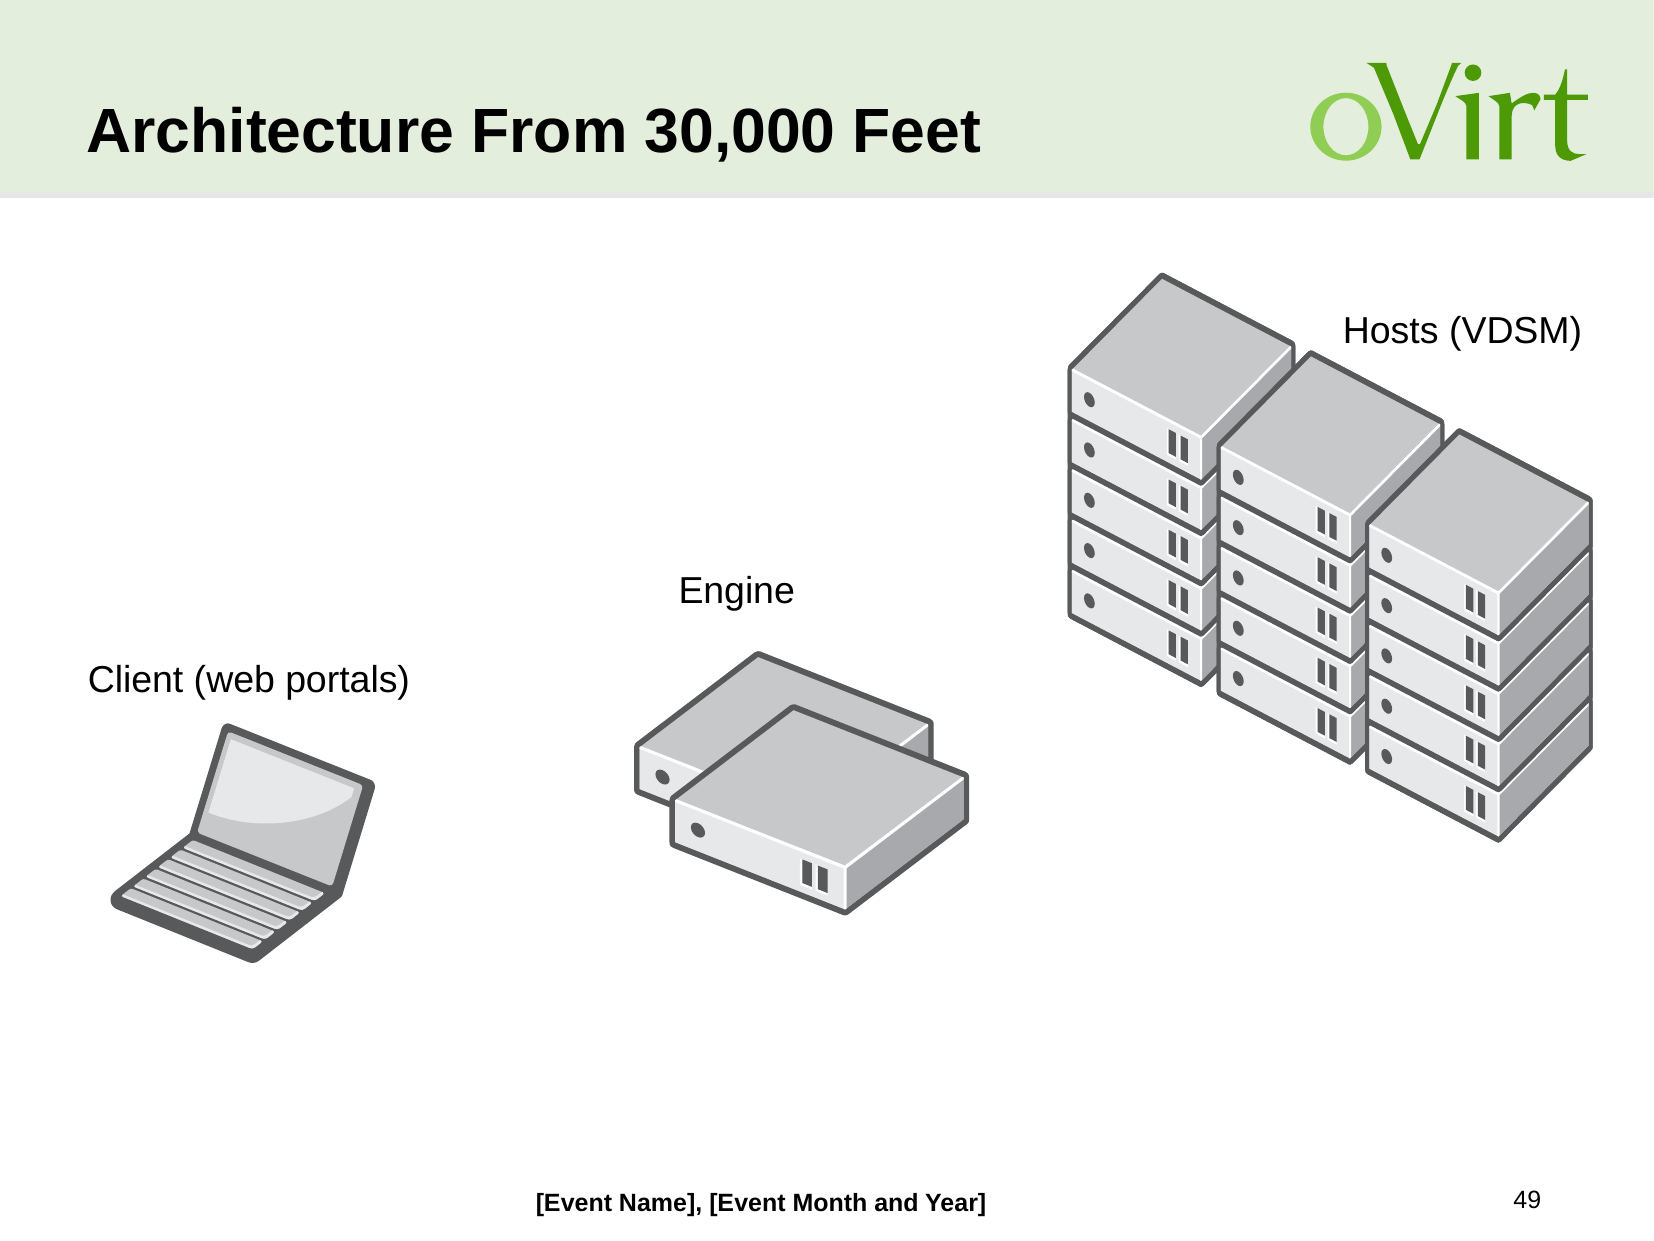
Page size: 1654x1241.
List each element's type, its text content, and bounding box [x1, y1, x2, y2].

text_box Engine [663, 562, 852, 620]
title Architecture From 30,000 Feet [86, 36, 1307, 225]
picture [110, 723, 376, 963]
picture [1067, 272, 1593, 843]
text_box Client (web portals) [73, 651, 449, 709]
picture [634, 651, 970, 916]
text_box Hosts (VDSM) [1328, 302, 1654, 360]
